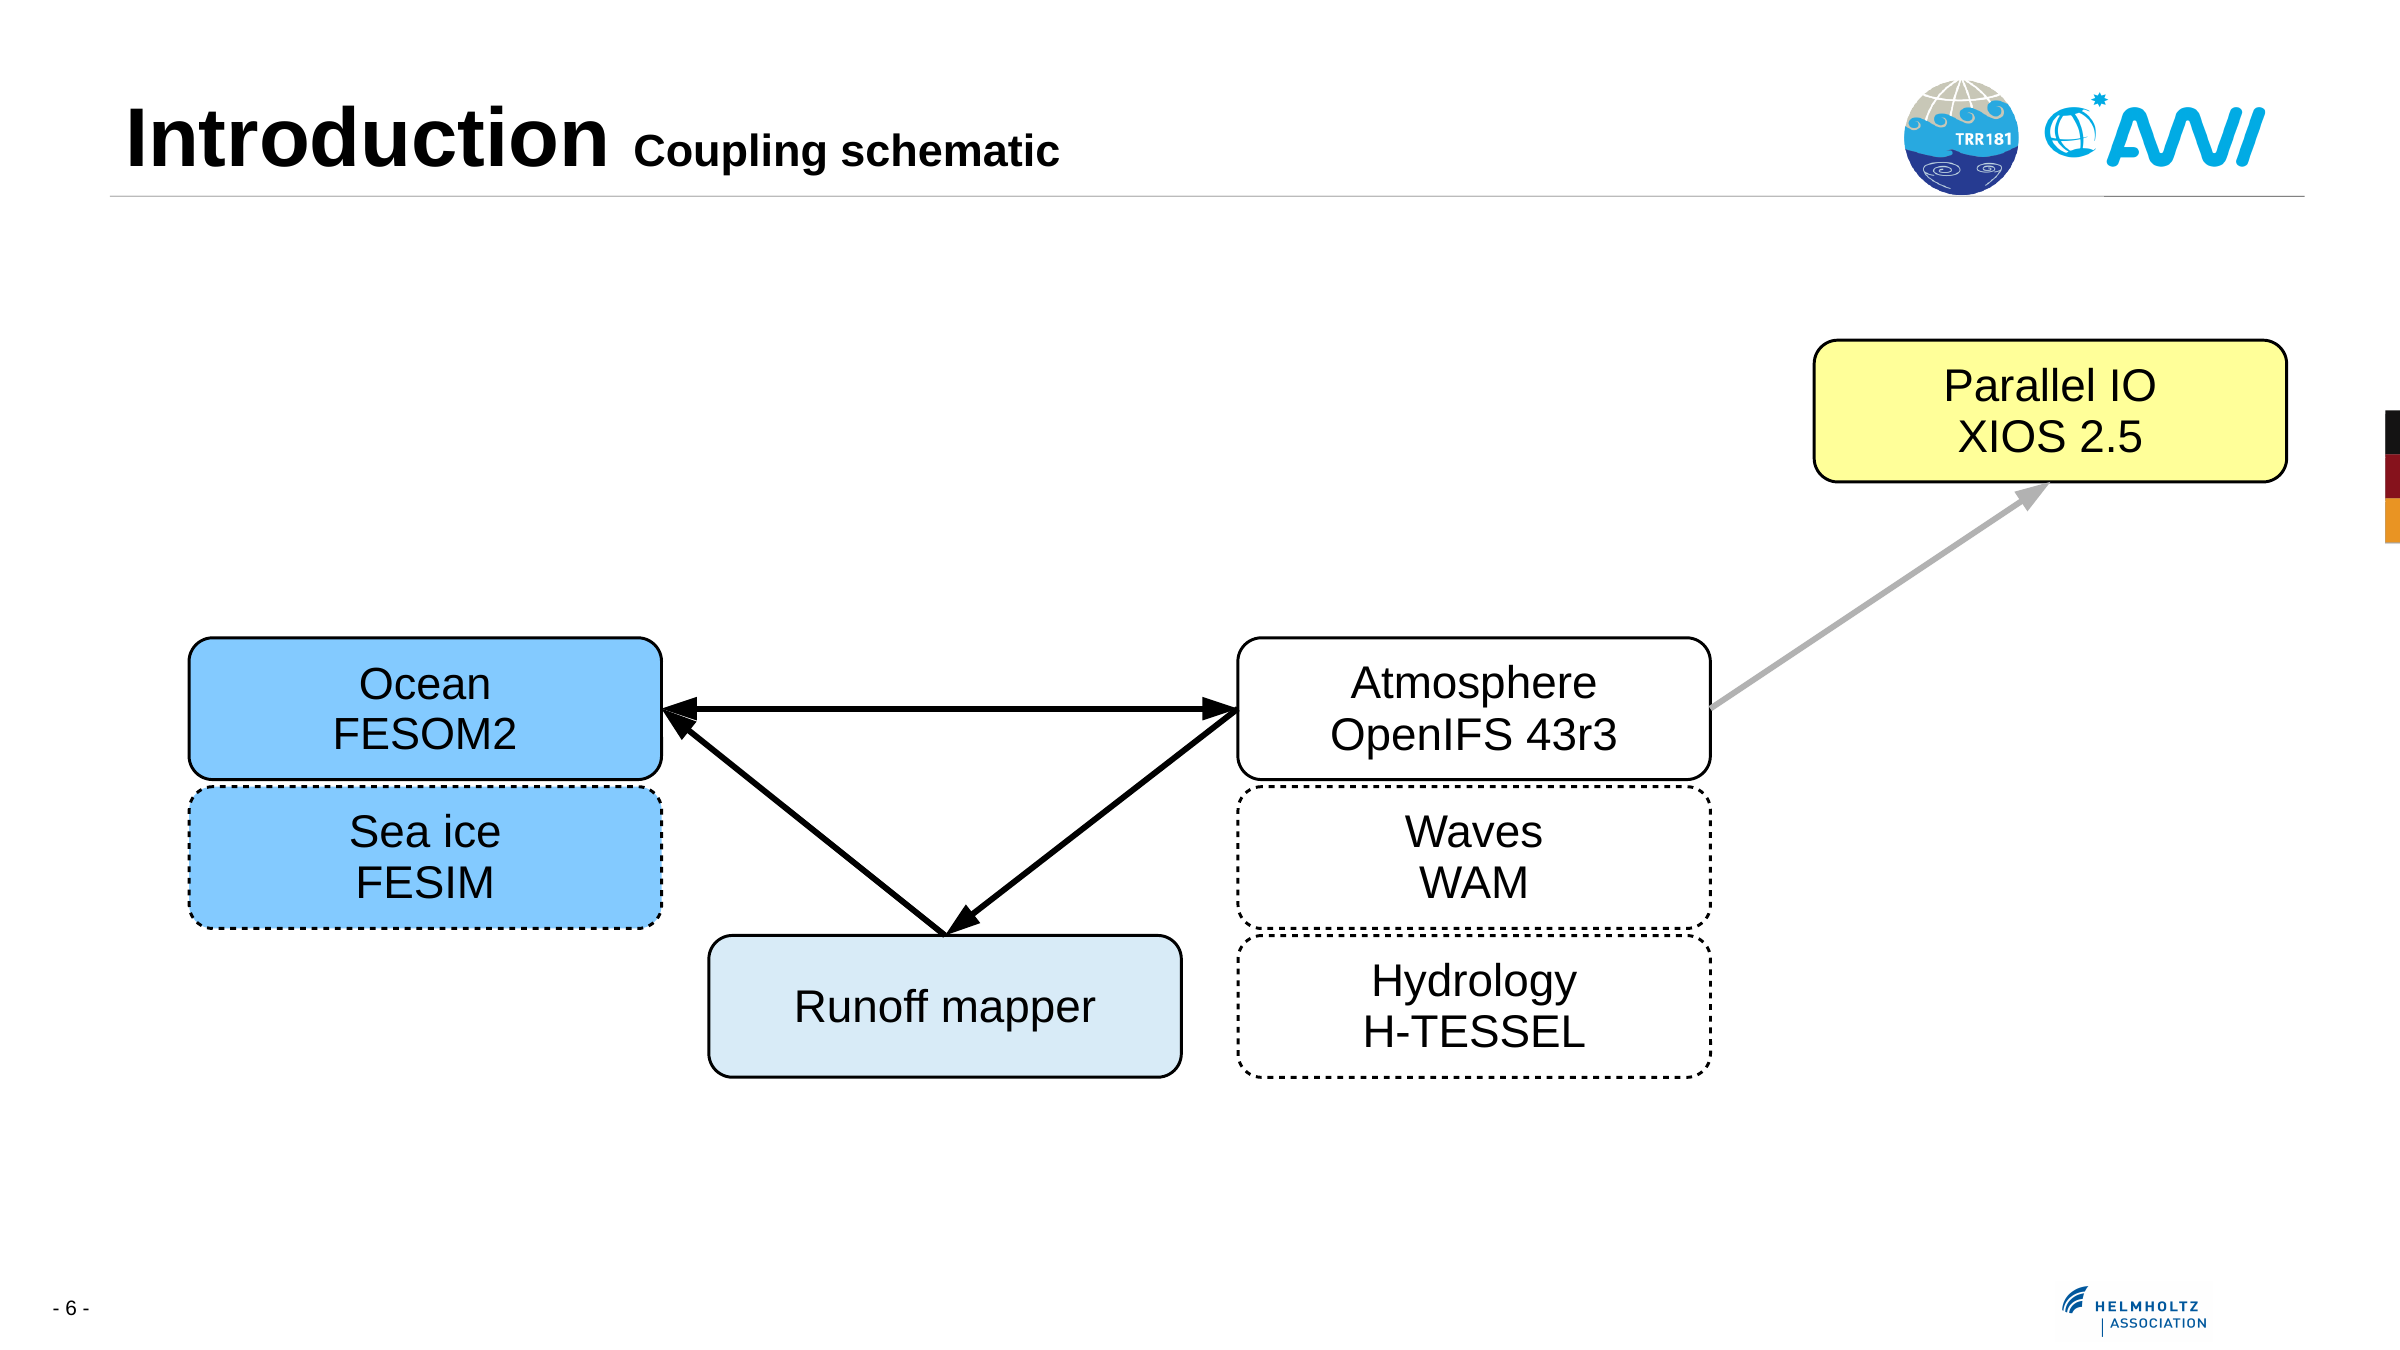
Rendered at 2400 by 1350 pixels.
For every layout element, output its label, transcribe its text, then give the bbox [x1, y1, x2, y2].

text_box Introduction Coupling schematic [110, 75, 2297, 195]
text_box Hydrology H-TESSEL [1238, 935, 1711, 1078]
text_box Sea ice FESIM [189, 786, 662, 929]
text_box Waves WAM [1237, 786, 1711, 929]
picture [2055, 1281, 2213, 1342]
text_box Ocean FESOM2 [189, 637, 662, 780]
text_box Atmosphere OpenIFS 43r3 [1237, 637, 1711, 780]
text_box Parallel IO XIOS 2.5 [1814, 340, 2287, 482]
text_box Runoff mapper [708, 935, 1182, 1078]
